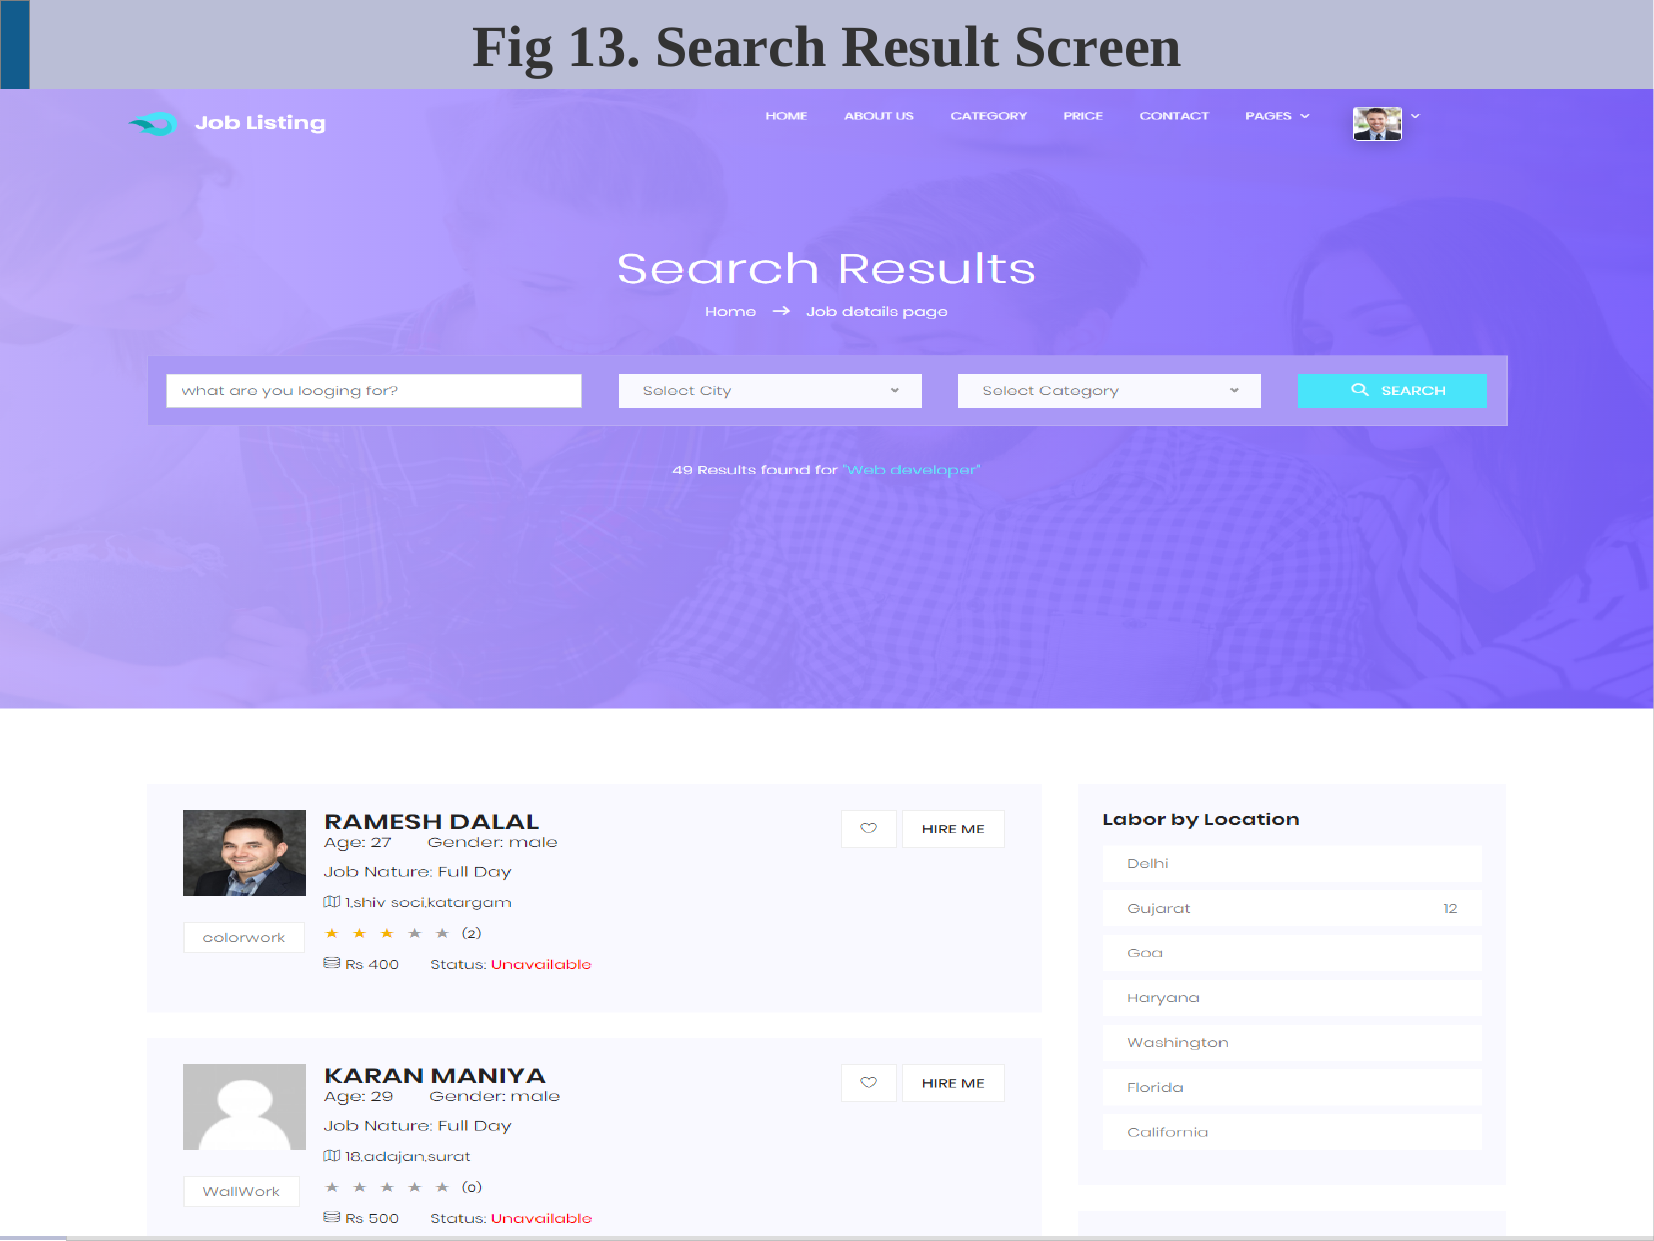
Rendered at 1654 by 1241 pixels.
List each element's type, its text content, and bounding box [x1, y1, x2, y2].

picture [0, 89, 1654, 1236]
title Fig 13. Search Result Screen [121, 0, 1534, 89]
